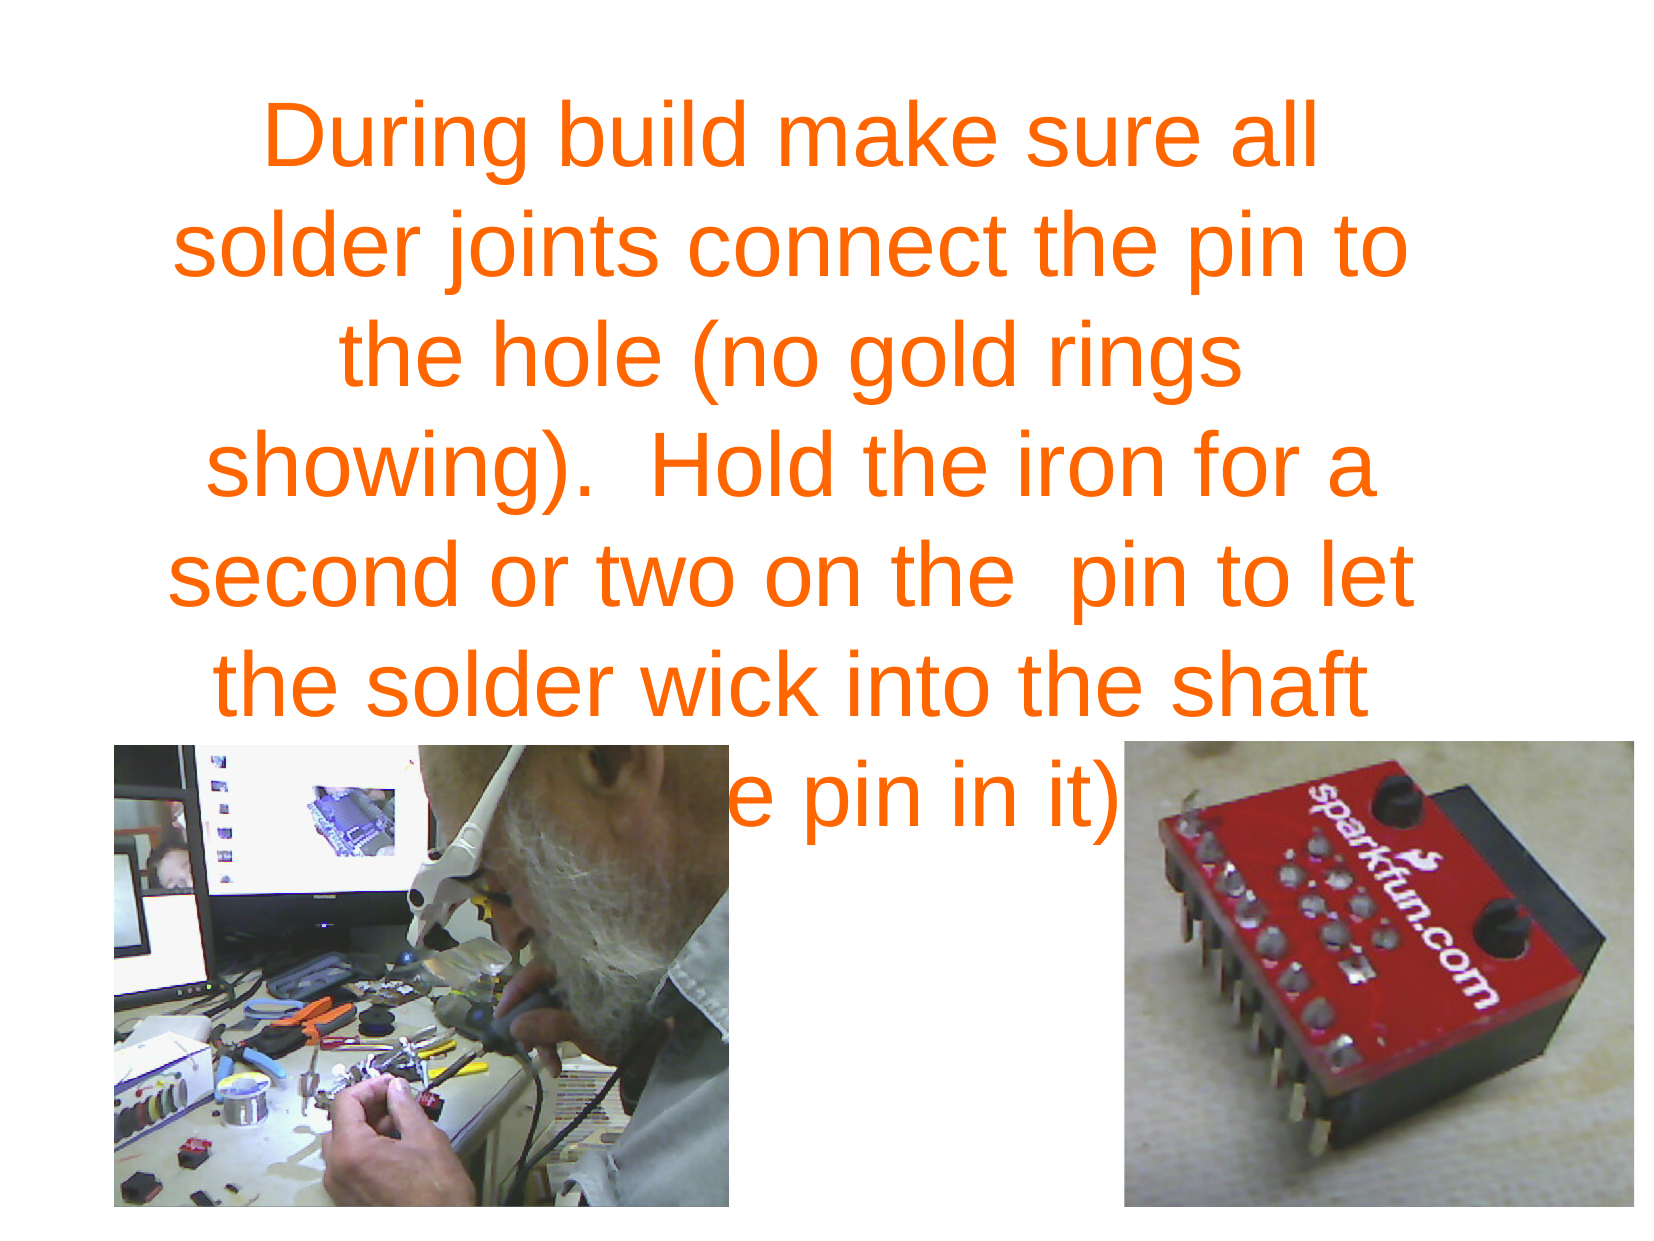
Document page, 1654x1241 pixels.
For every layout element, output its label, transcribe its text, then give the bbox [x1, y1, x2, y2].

picture [1124, 741, 1635, 1207]
title During build make sure all solder joints connect the pin to the hole (no gold rings showing). Hold the iron for a second or two on the pin to let the solder wick into the shaft with the pin in it) [144, 75, 1441, 677]
picture [114, 745, 729, 1207]
